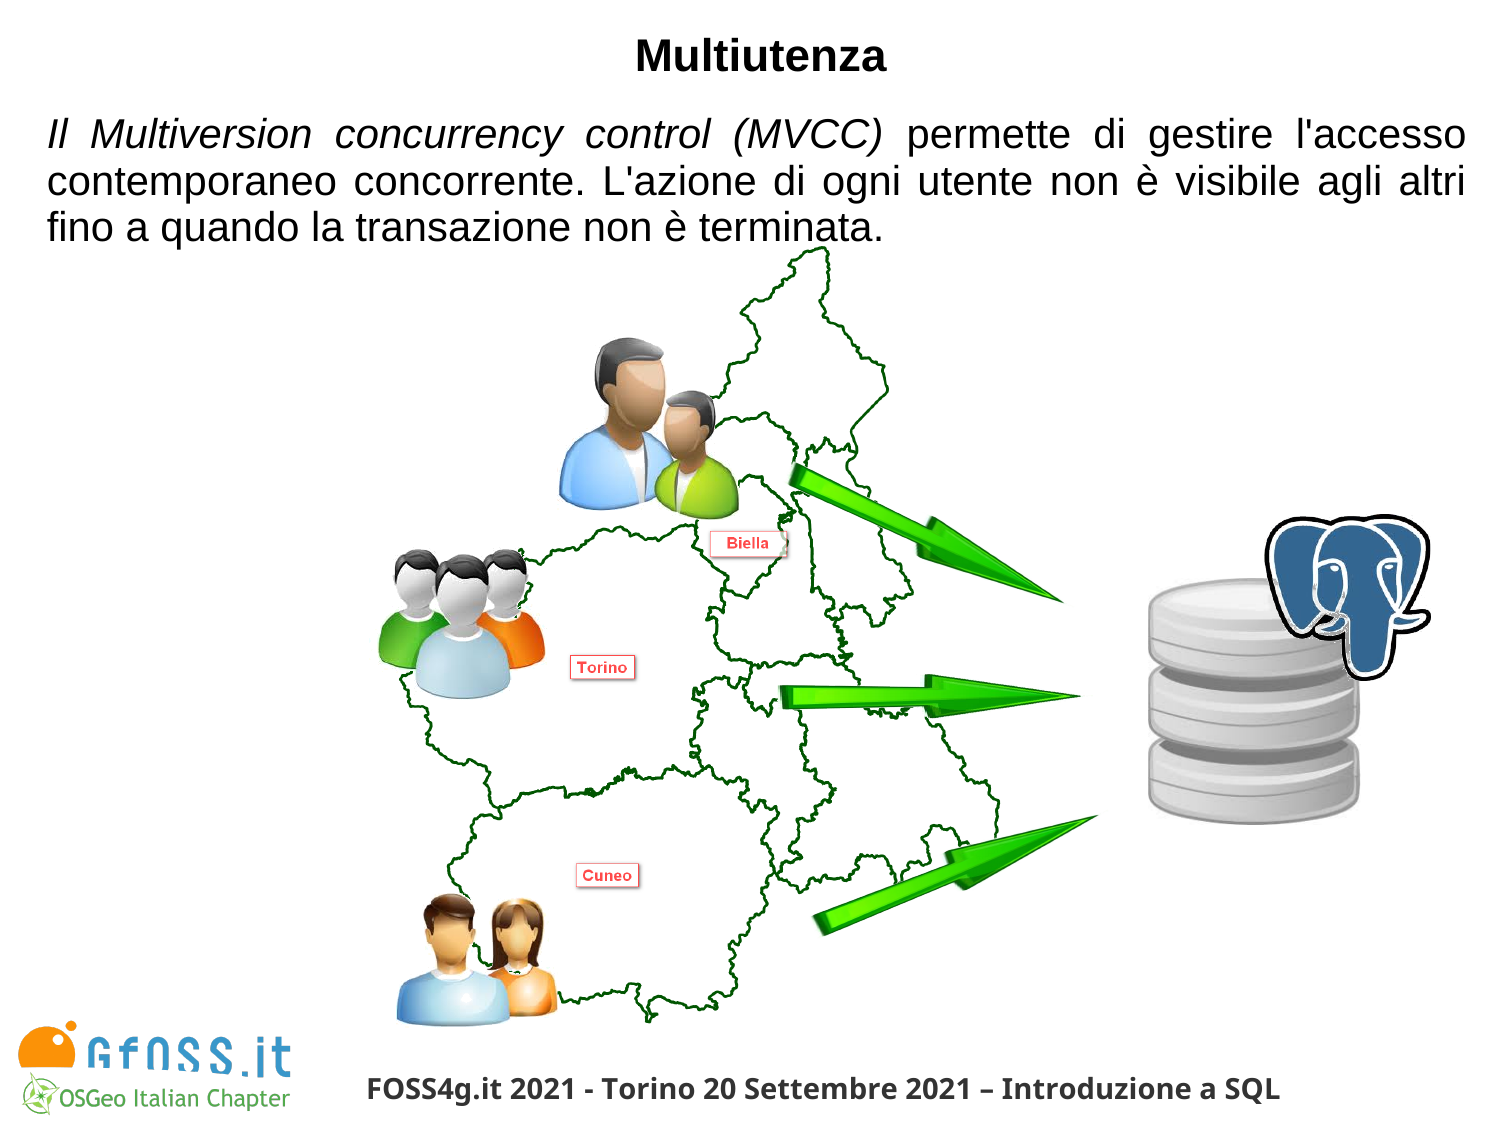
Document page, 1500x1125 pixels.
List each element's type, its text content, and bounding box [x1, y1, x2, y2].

picture [0, 1009, 308, 1125]
text_box Il Multiversion concurrency control (MVCC) permette di gestire l'accesso contemporaneo concorrente. L'azione di ogni utente non è visibile agli altri fino a quando la transazione non è terminata. [32, 82, 1482, 284]
title Multiutenza [21, 26, 1500, 82]
picture [1148, 514, 1431, 825]
picture [369, 284, 1118, 1040]
